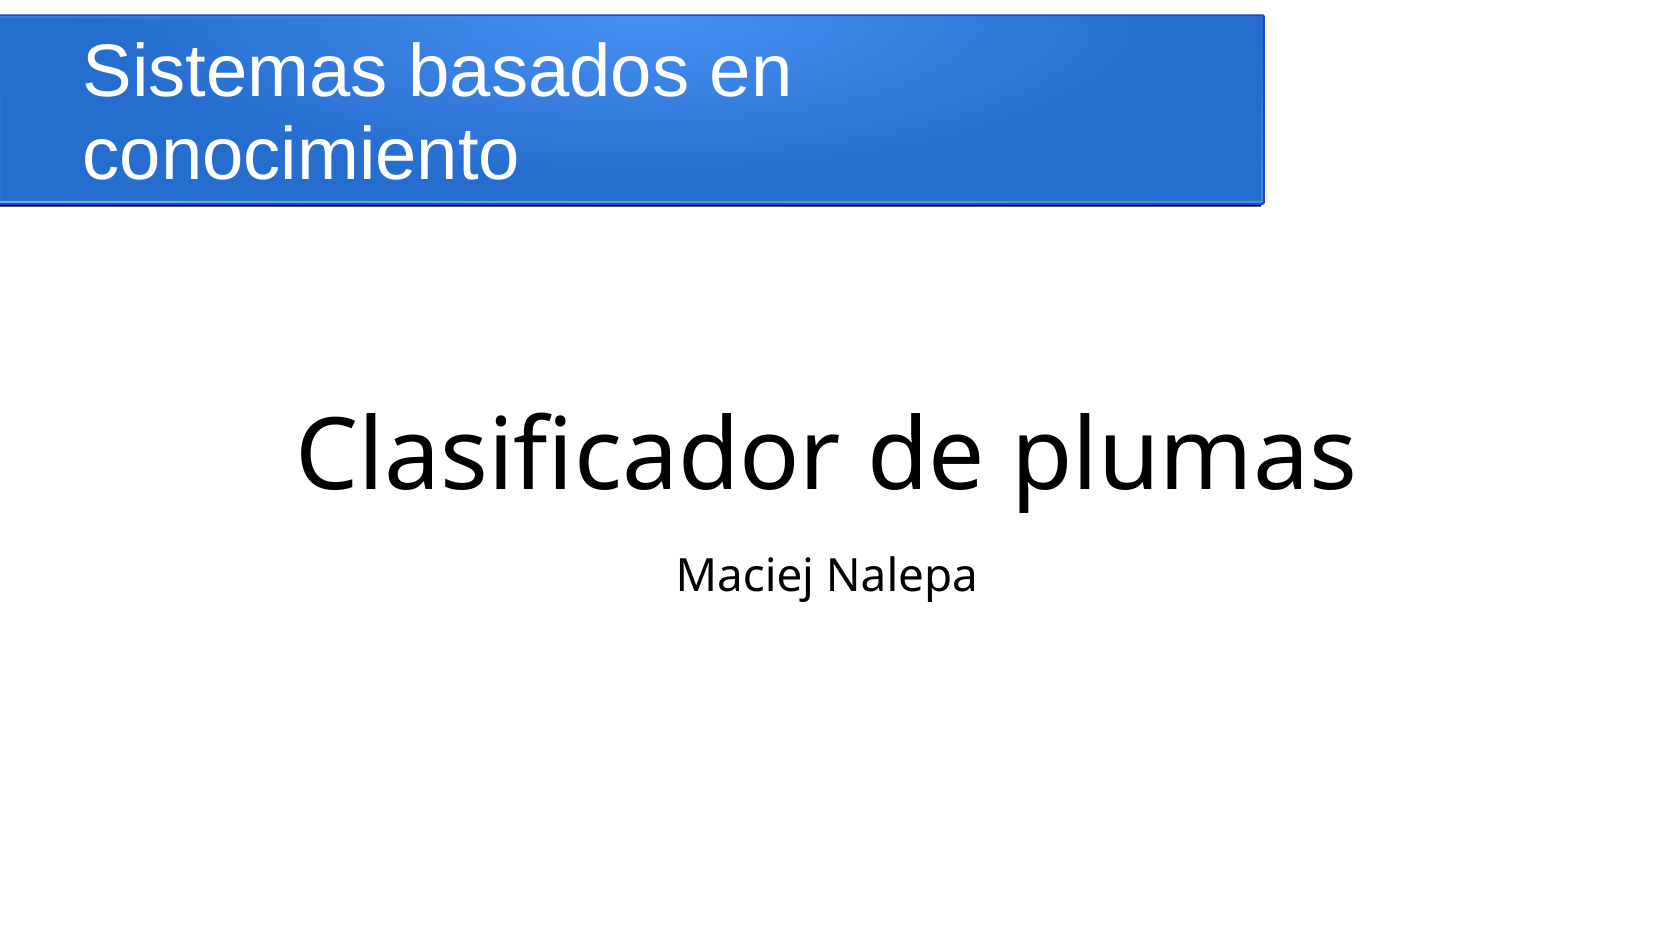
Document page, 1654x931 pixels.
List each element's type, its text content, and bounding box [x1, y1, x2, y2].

title Sistemas basados en conocimiento [82, 29, 1235, 196]
list Clasificador de plumas Maciej Nalepa [82, 224, 1571, 764]
